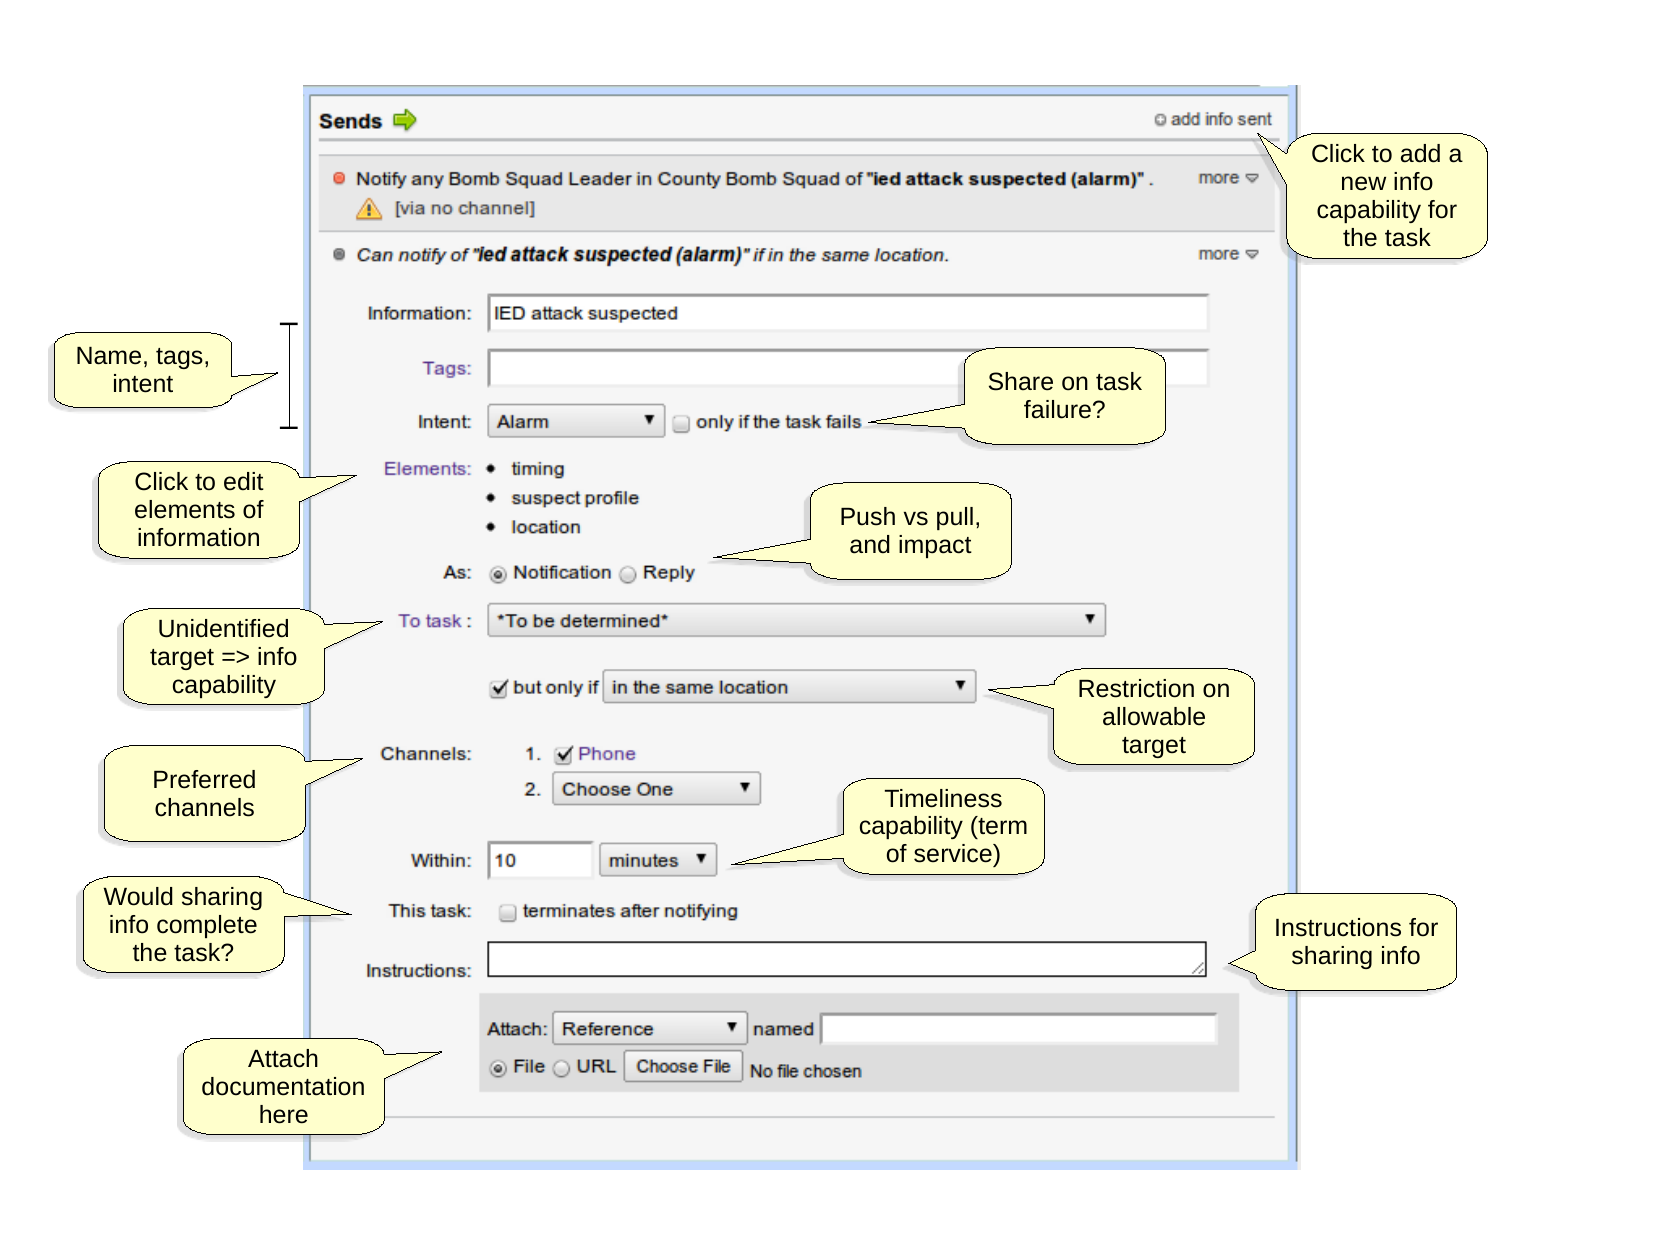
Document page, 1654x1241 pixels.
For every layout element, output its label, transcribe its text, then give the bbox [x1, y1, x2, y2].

text_box Timeliness capability (term of service) [731, 778, 1045, 875]
text_box Unidentified target => info capability [123, 608, 383, 705]
text_box Attach documentation here [183, 1038, 442, 1135]
text_box Click to edit elements of information [98, 461, 357, 559]
text_box Restriction on allowable target [988, 668, 1255, 765]
text_box Click to add a new info capability for the task [1257, 133, 1488, 259]
text_box Push vs pull, and impact [713, 482, 1012, 580]
text_box Preferred channels [104, 745, 363, 842]
text_box Share on task failure? [868, 347, 1166, 445]
picture [303, 85, 1301, 1170]
text_box Would sharing info complete the task? [83, 876, 352, 973]
text_box Name, tags, intent [54, 332, 278, 408]
text_box Instructions for sharing info [1228, 893, 1457, 991]
